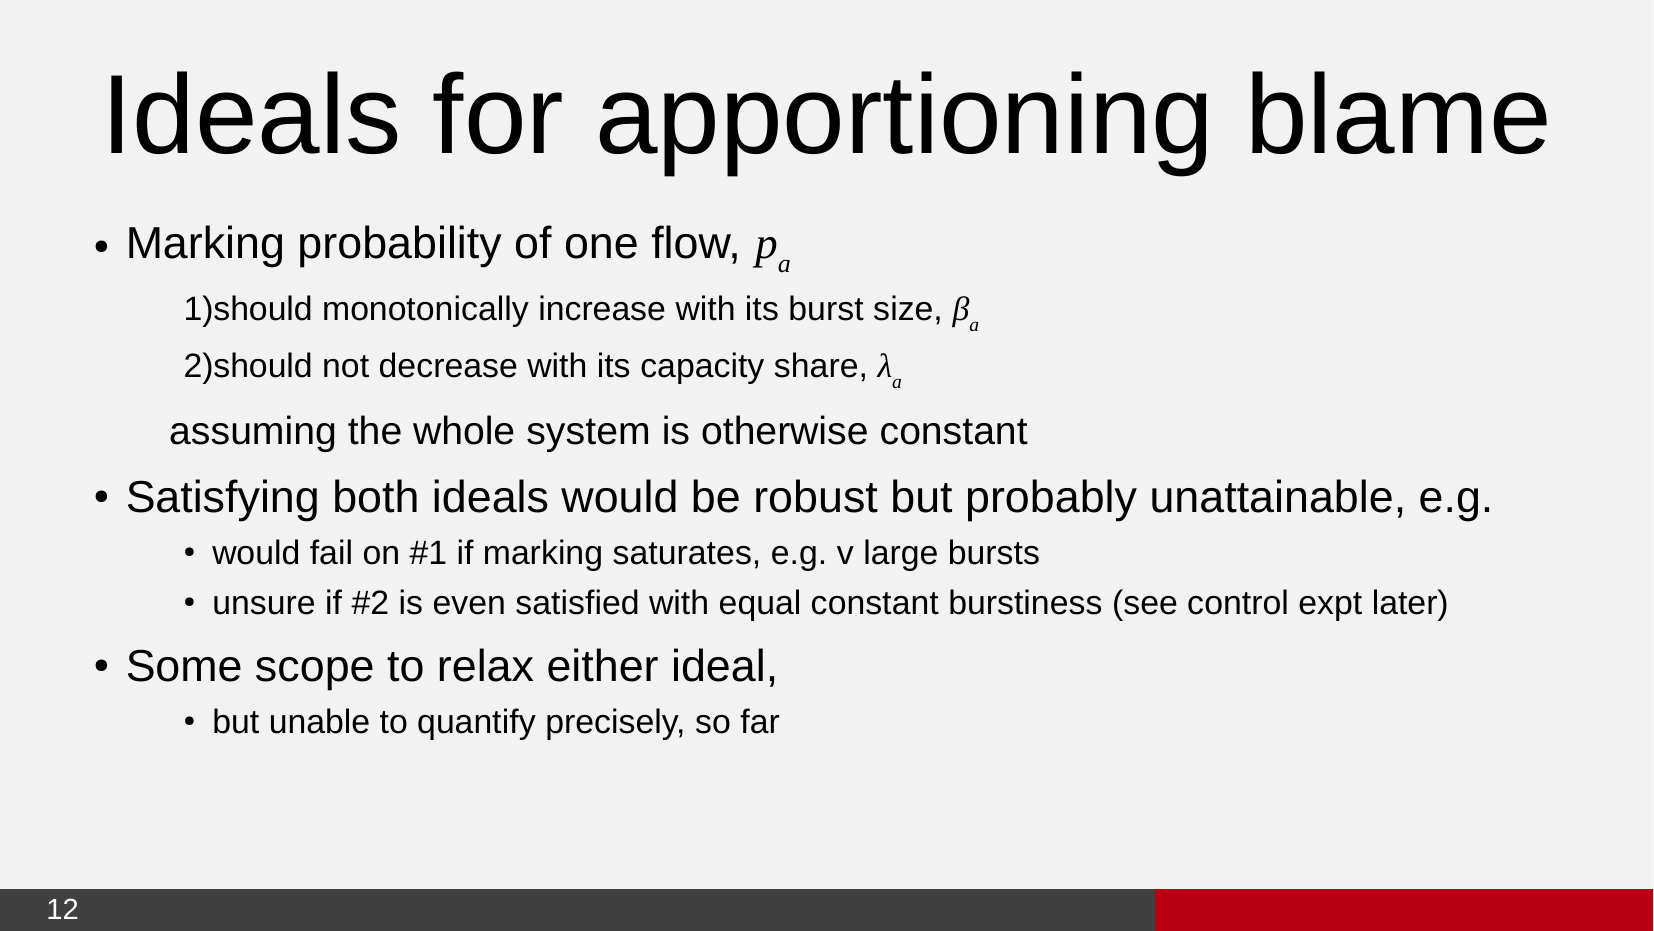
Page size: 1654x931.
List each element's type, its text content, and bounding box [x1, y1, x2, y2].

list Marking probability of one flow, pa should monotonically increase with its burst size, βa should not decrease with its capacity share, λa assuming the whole system is otherwise constant Satisfying both ideals would be robust but probably unattainable, e.g. would fail on #1 if marking saturates, e.g. v large bursts unsure if #2 is even satisfied with equal constant burstiness (see control expt later) Some scope to relax either ideal, but unable to quantify precisely, so far [82, 217, 1571, 757]
title Ideals for apportioning blame [82, 37, 1571, 193]
